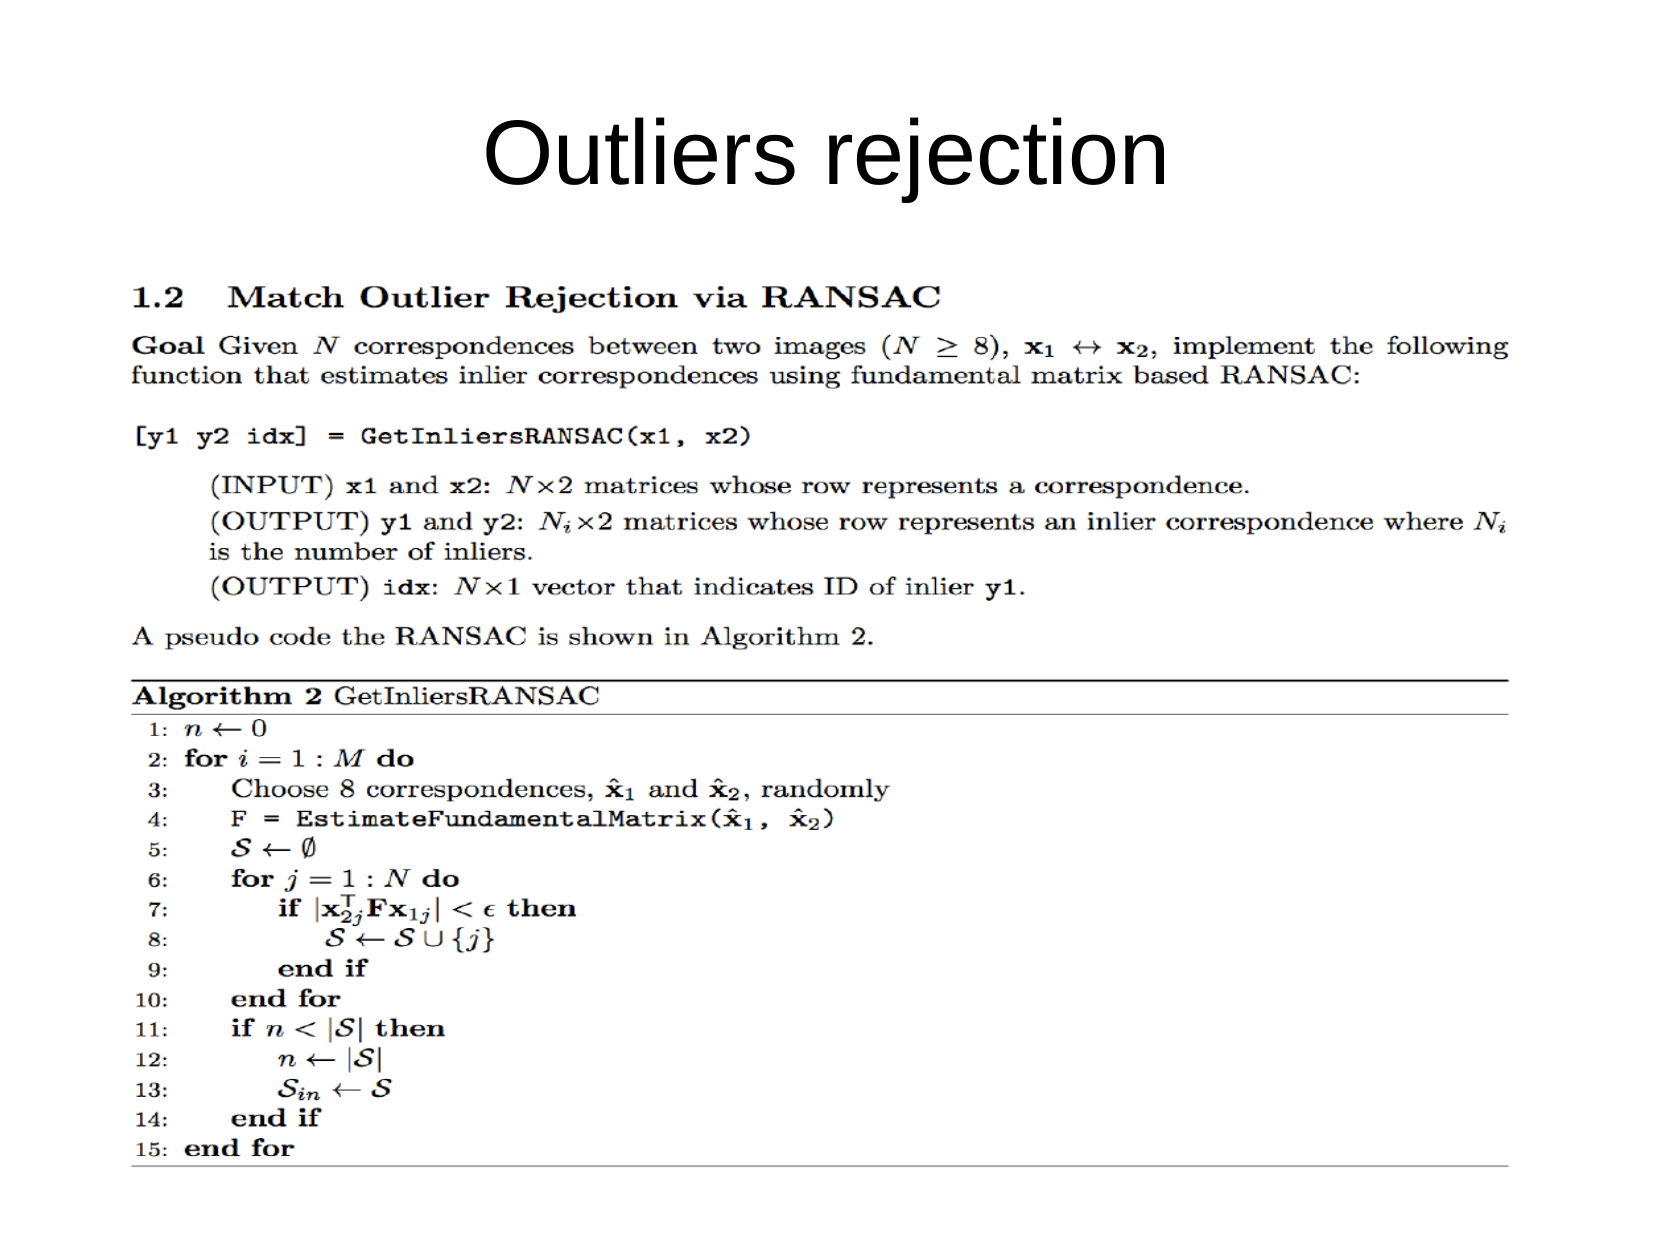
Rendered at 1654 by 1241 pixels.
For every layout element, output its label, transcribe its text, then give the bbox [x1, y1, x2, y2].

title Outliers rejection [82, 49, 1571, 257]
picture [106, 280, 1566, 1193]
